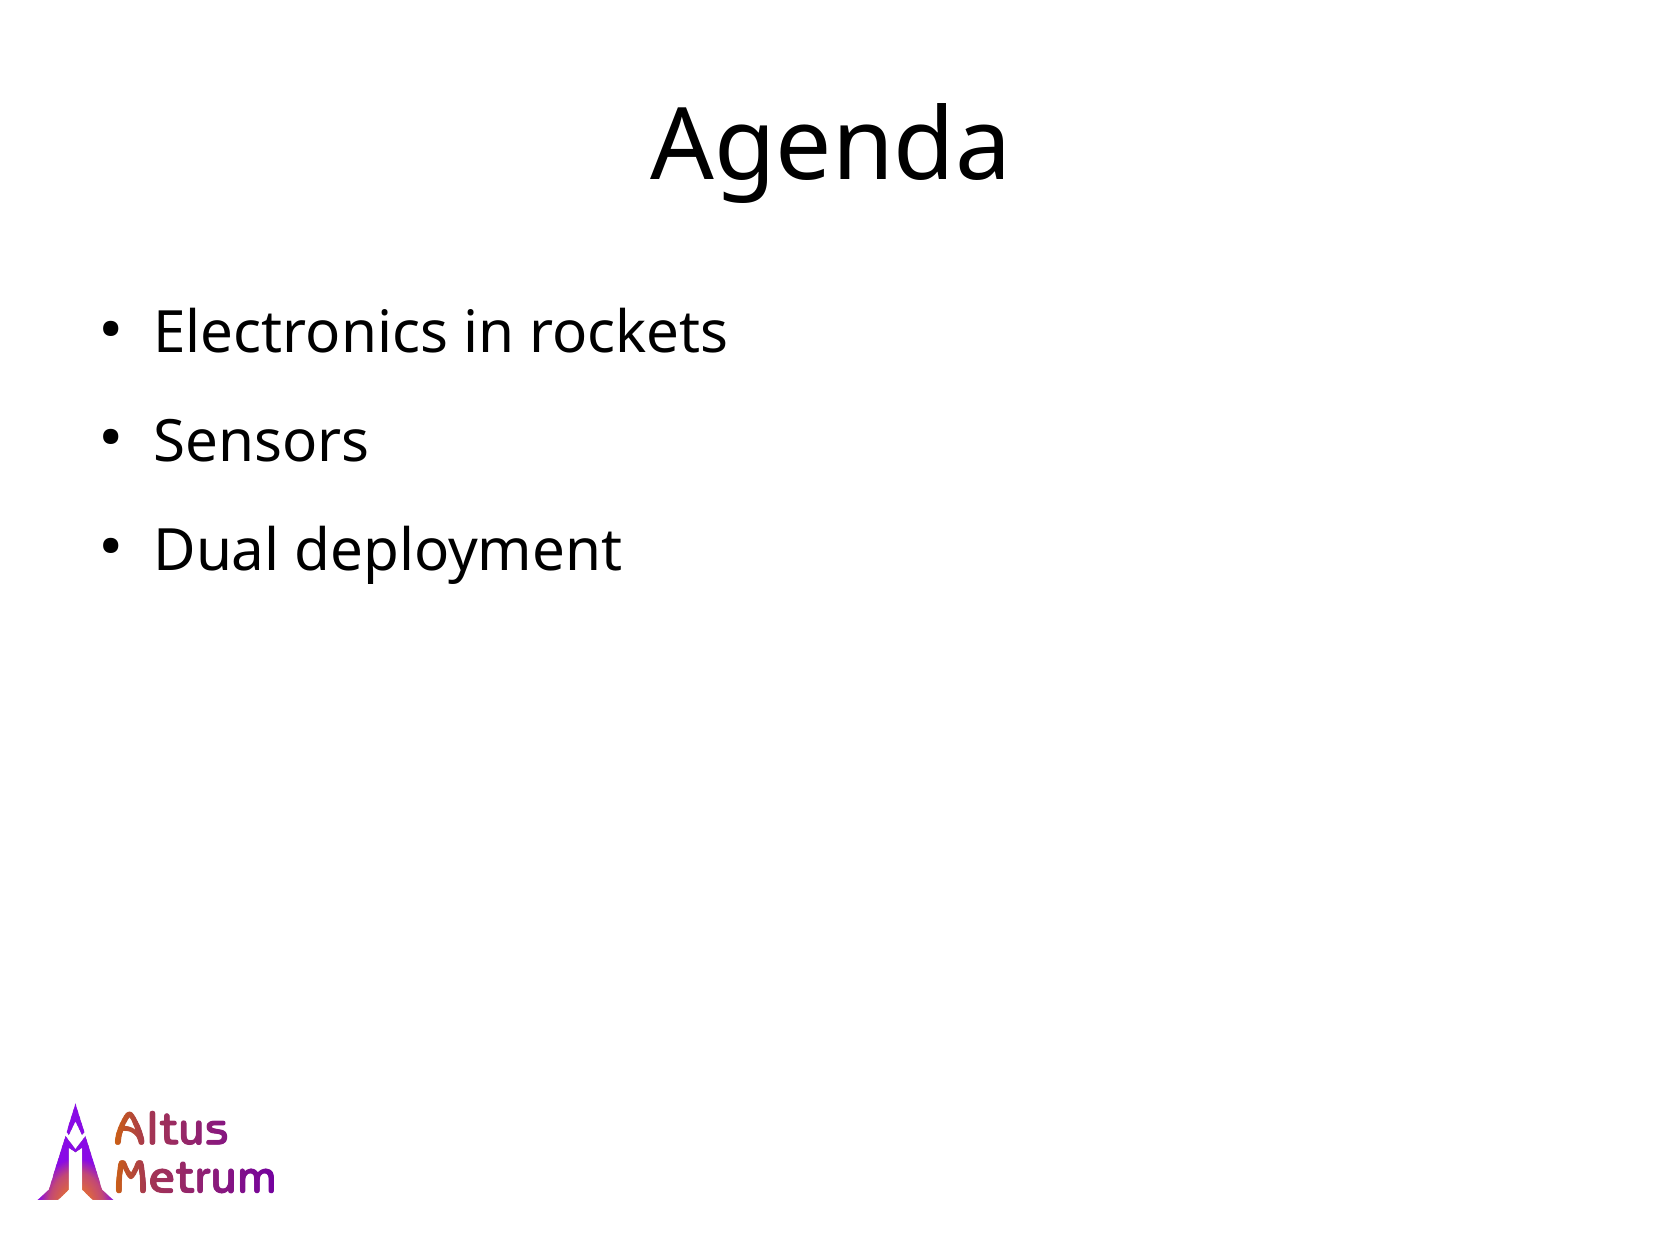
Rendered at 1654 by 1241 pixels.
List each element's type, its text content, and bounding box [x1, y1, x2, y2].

picture [37, 1103, 274, 1200]
list Electronics in rockets Sensors Dual deployment [82, 290, 1571, 1094]
title Agenda [86, 55, 1576, 226]
